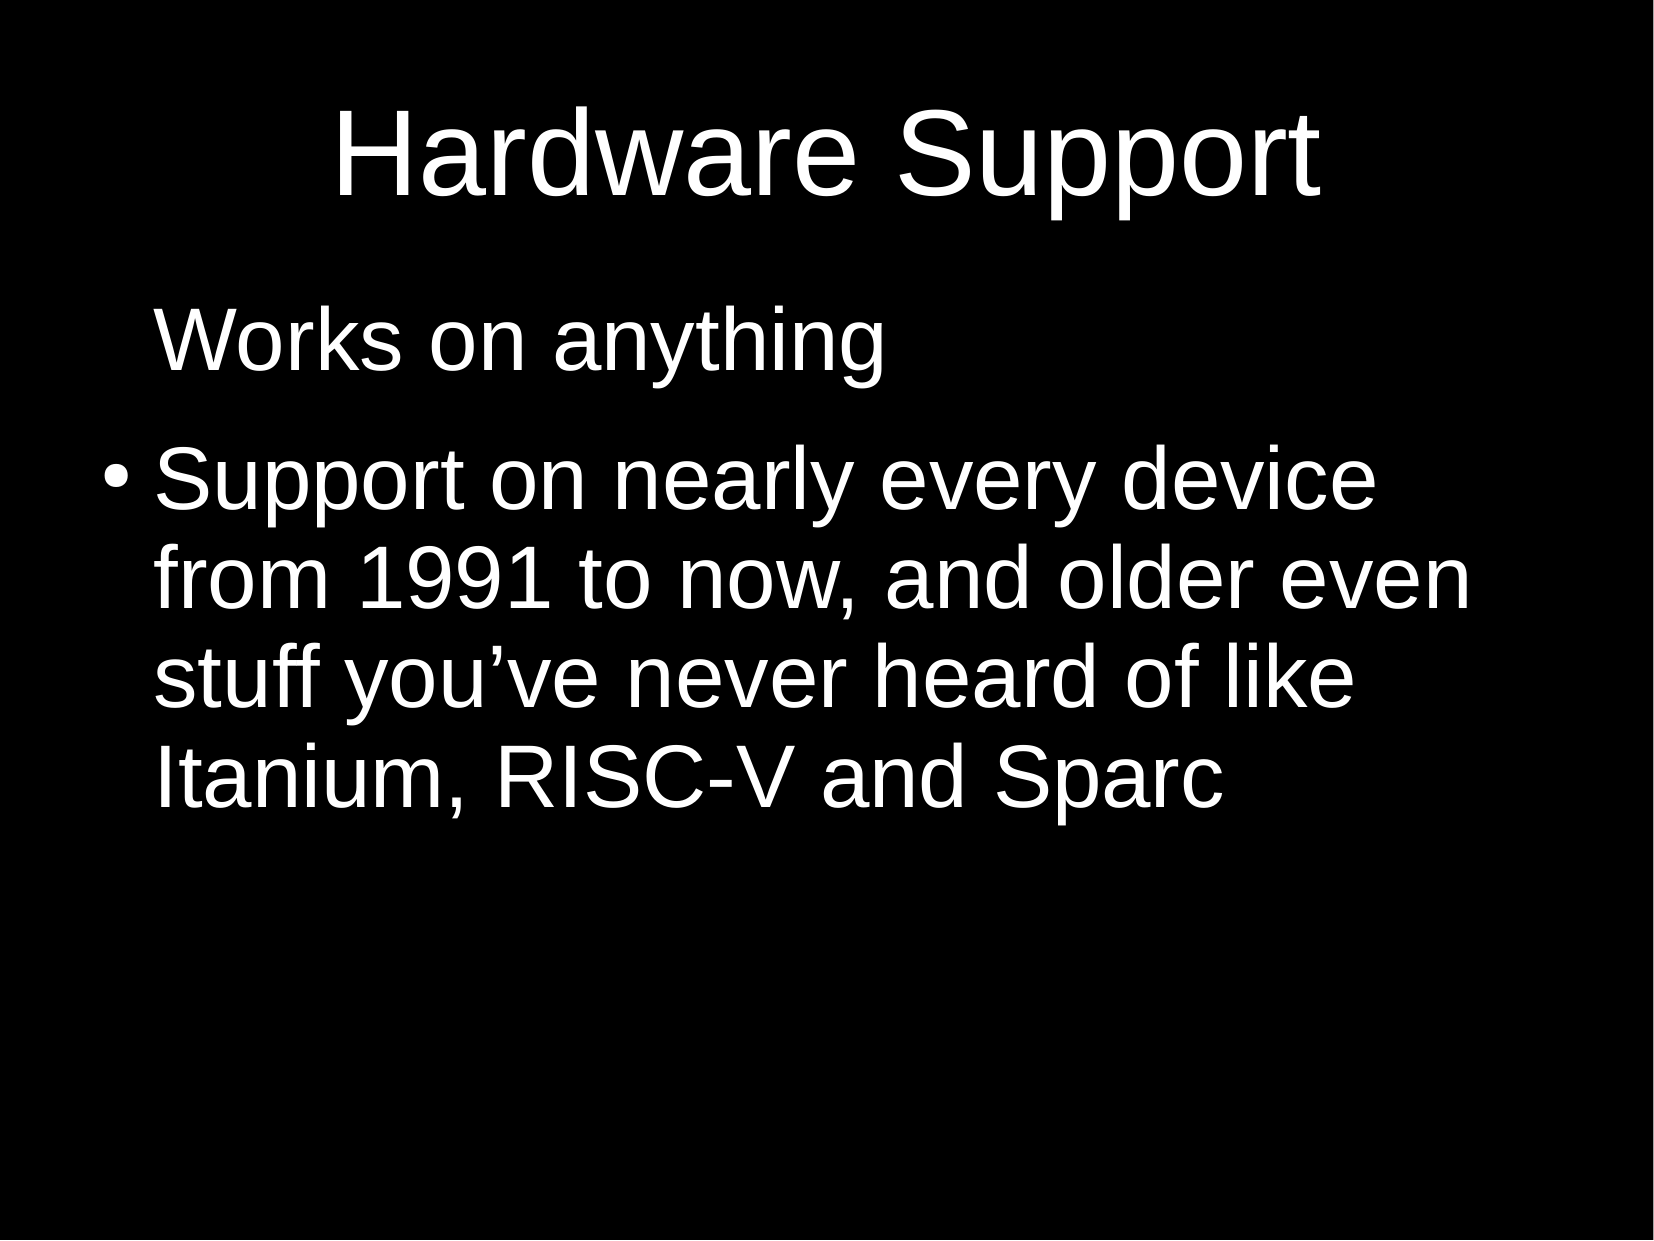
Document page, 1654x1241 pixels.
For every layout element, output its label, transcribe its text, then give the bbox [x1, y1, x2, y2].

list Works on anything Support on nearly every device from 1991 to now, and older even stuff you’ve never heard of like Itanium, RISC-V and Sparc [82, 290, 1571, 1010]
title Hardware Support [82, 49, 1571, 257]
